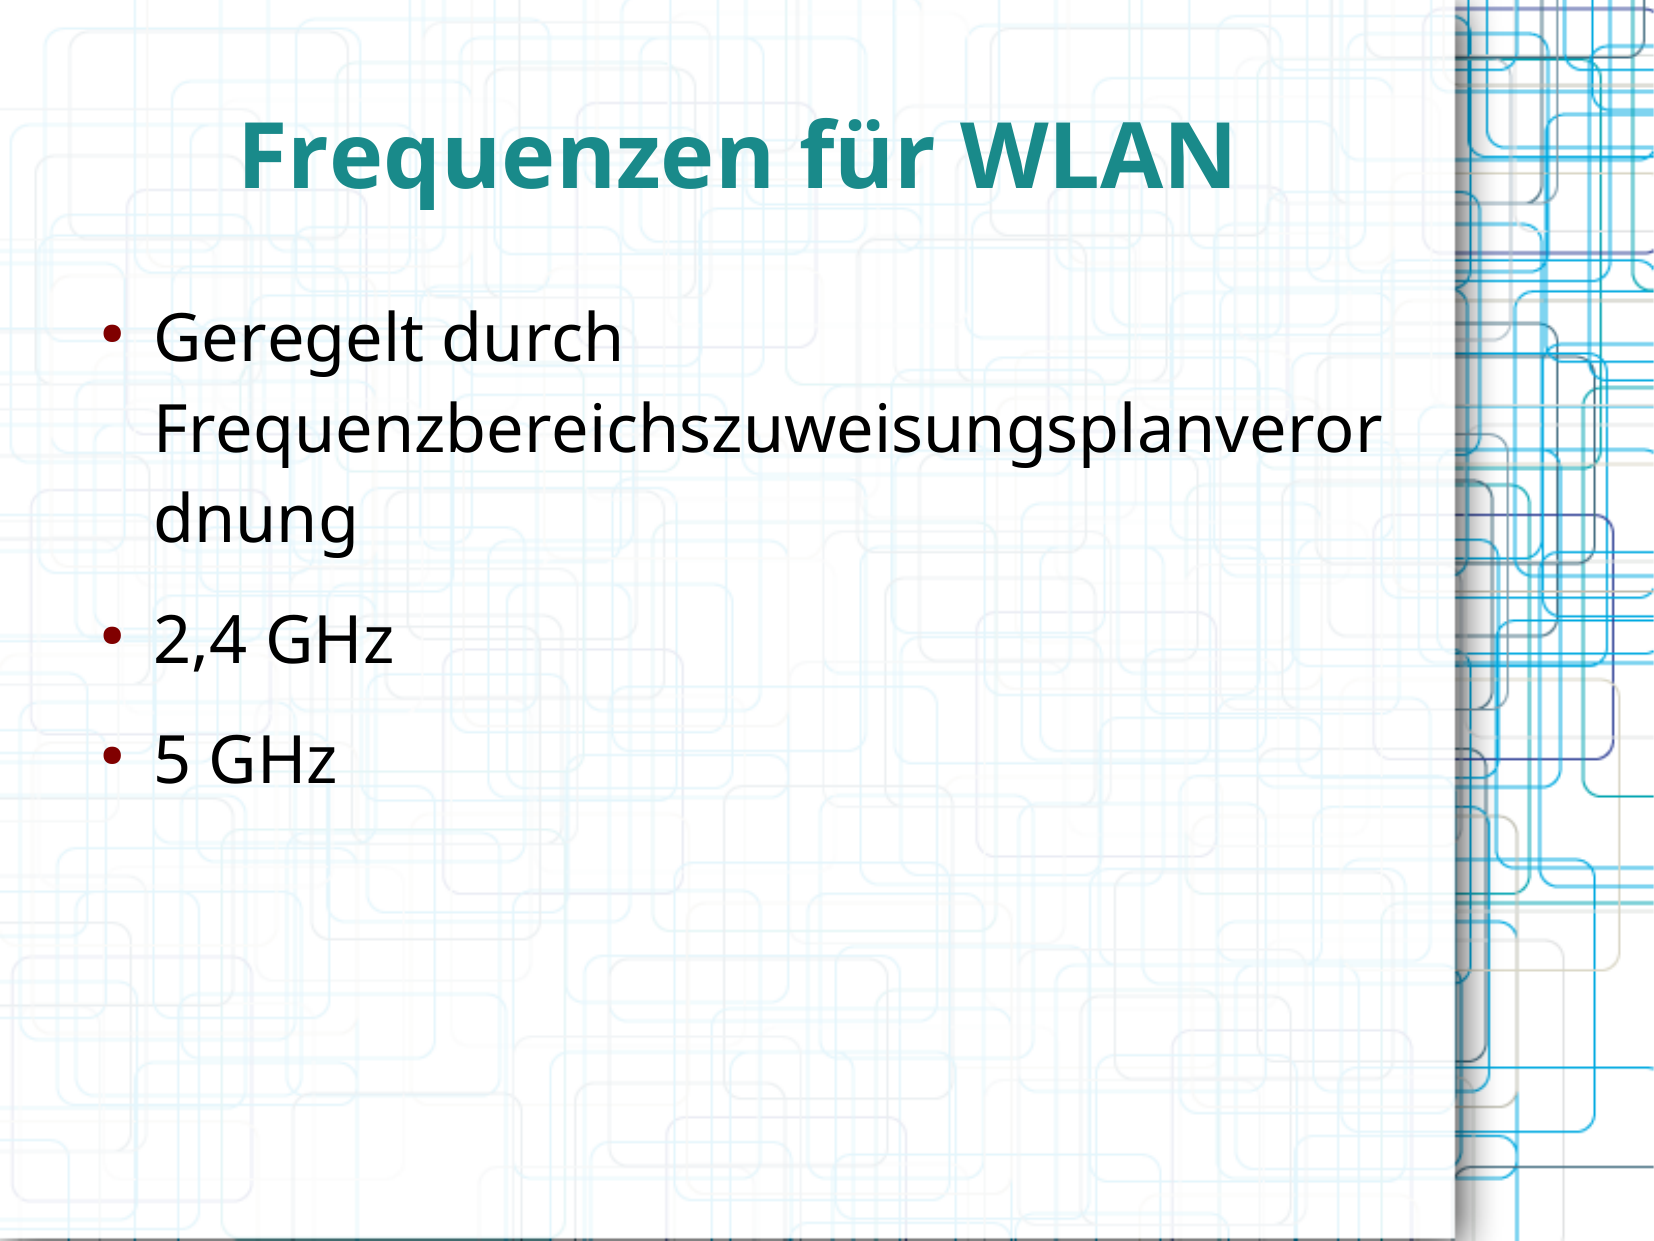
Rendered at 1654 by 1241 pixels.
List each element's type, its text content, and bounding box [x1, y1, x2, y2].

title Frequenzen für WLAN [59, 49, 1418, 257]
list Geregelt durch Frequenzbereichszuweisungsplanverordnung 2,4 GHz 5 GHz [82, 290, 1418, 1010]
picture [0, 0, 1654, 1241]
